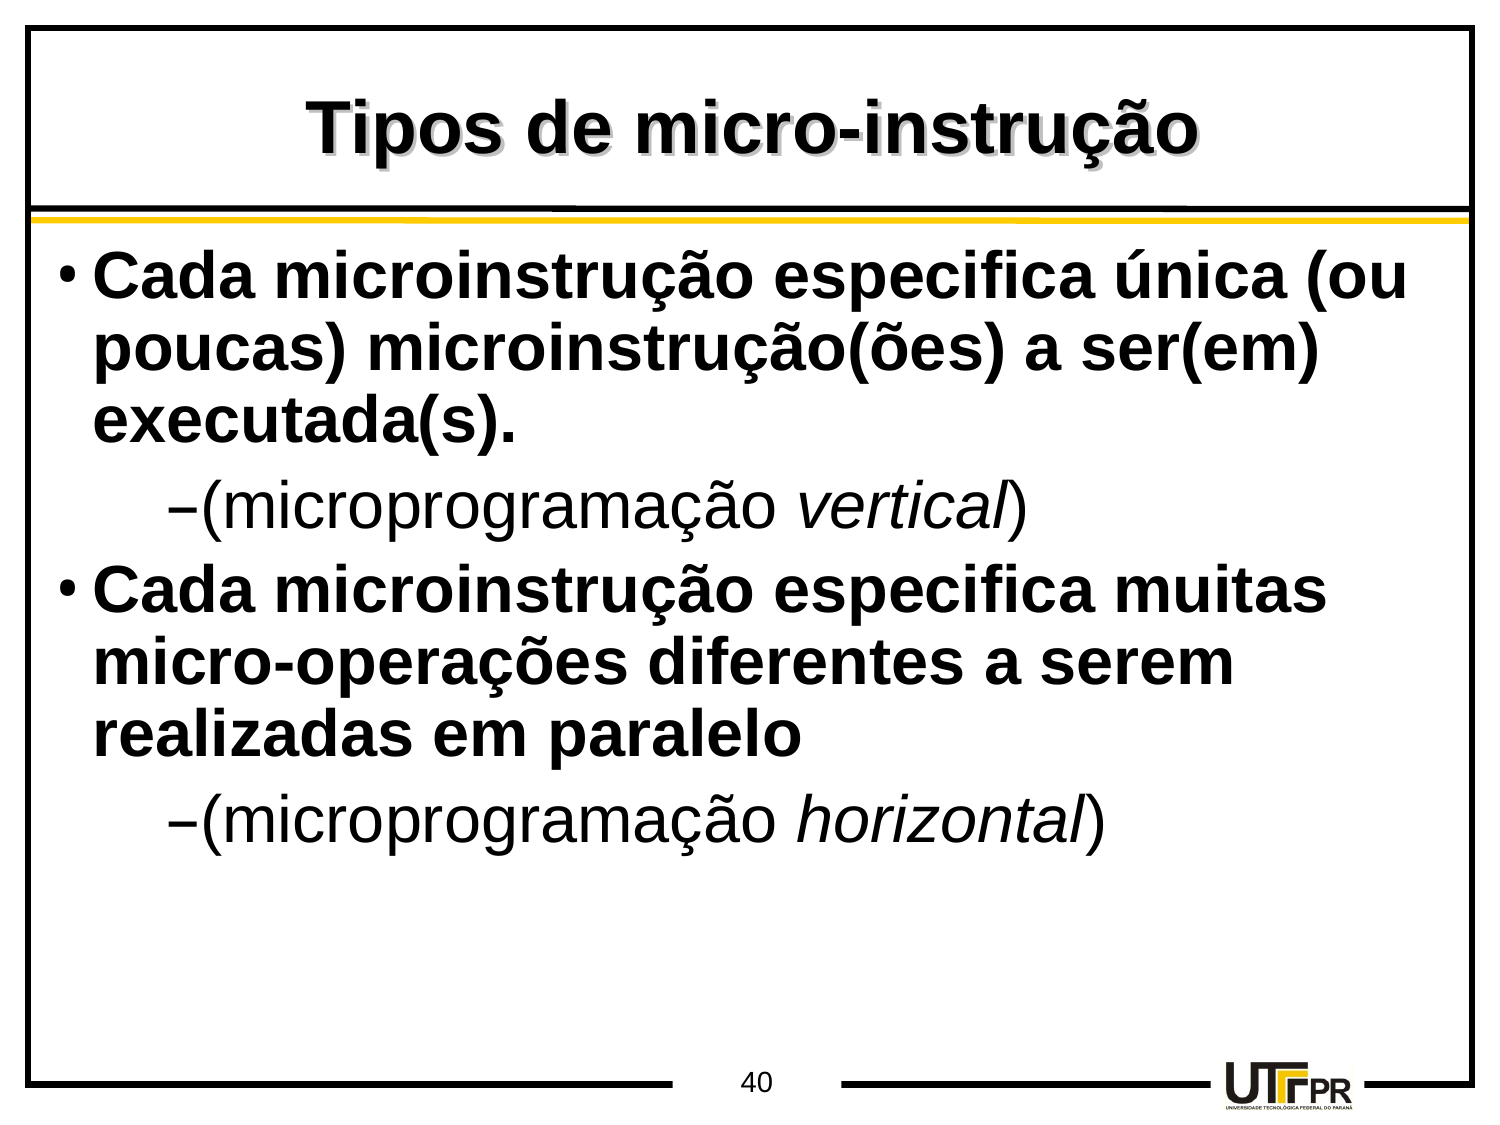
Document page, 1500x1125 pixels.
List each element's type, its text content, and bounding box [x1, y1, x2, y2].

picture [1225, 1062, 1353, 1110]
list Cada microinstrução especifica única (ou poucas) microinstrução(ões) a ser(em) executada(s). (microprogramação vertical) Cada microinstrução especifica muitas micro-operações diferentes a serem realizadas em paralelo (microprogramação horizontal) [40, 233, 1447, 977]
title Tipos de micro-instrução [29, 85, 1477, 180]
